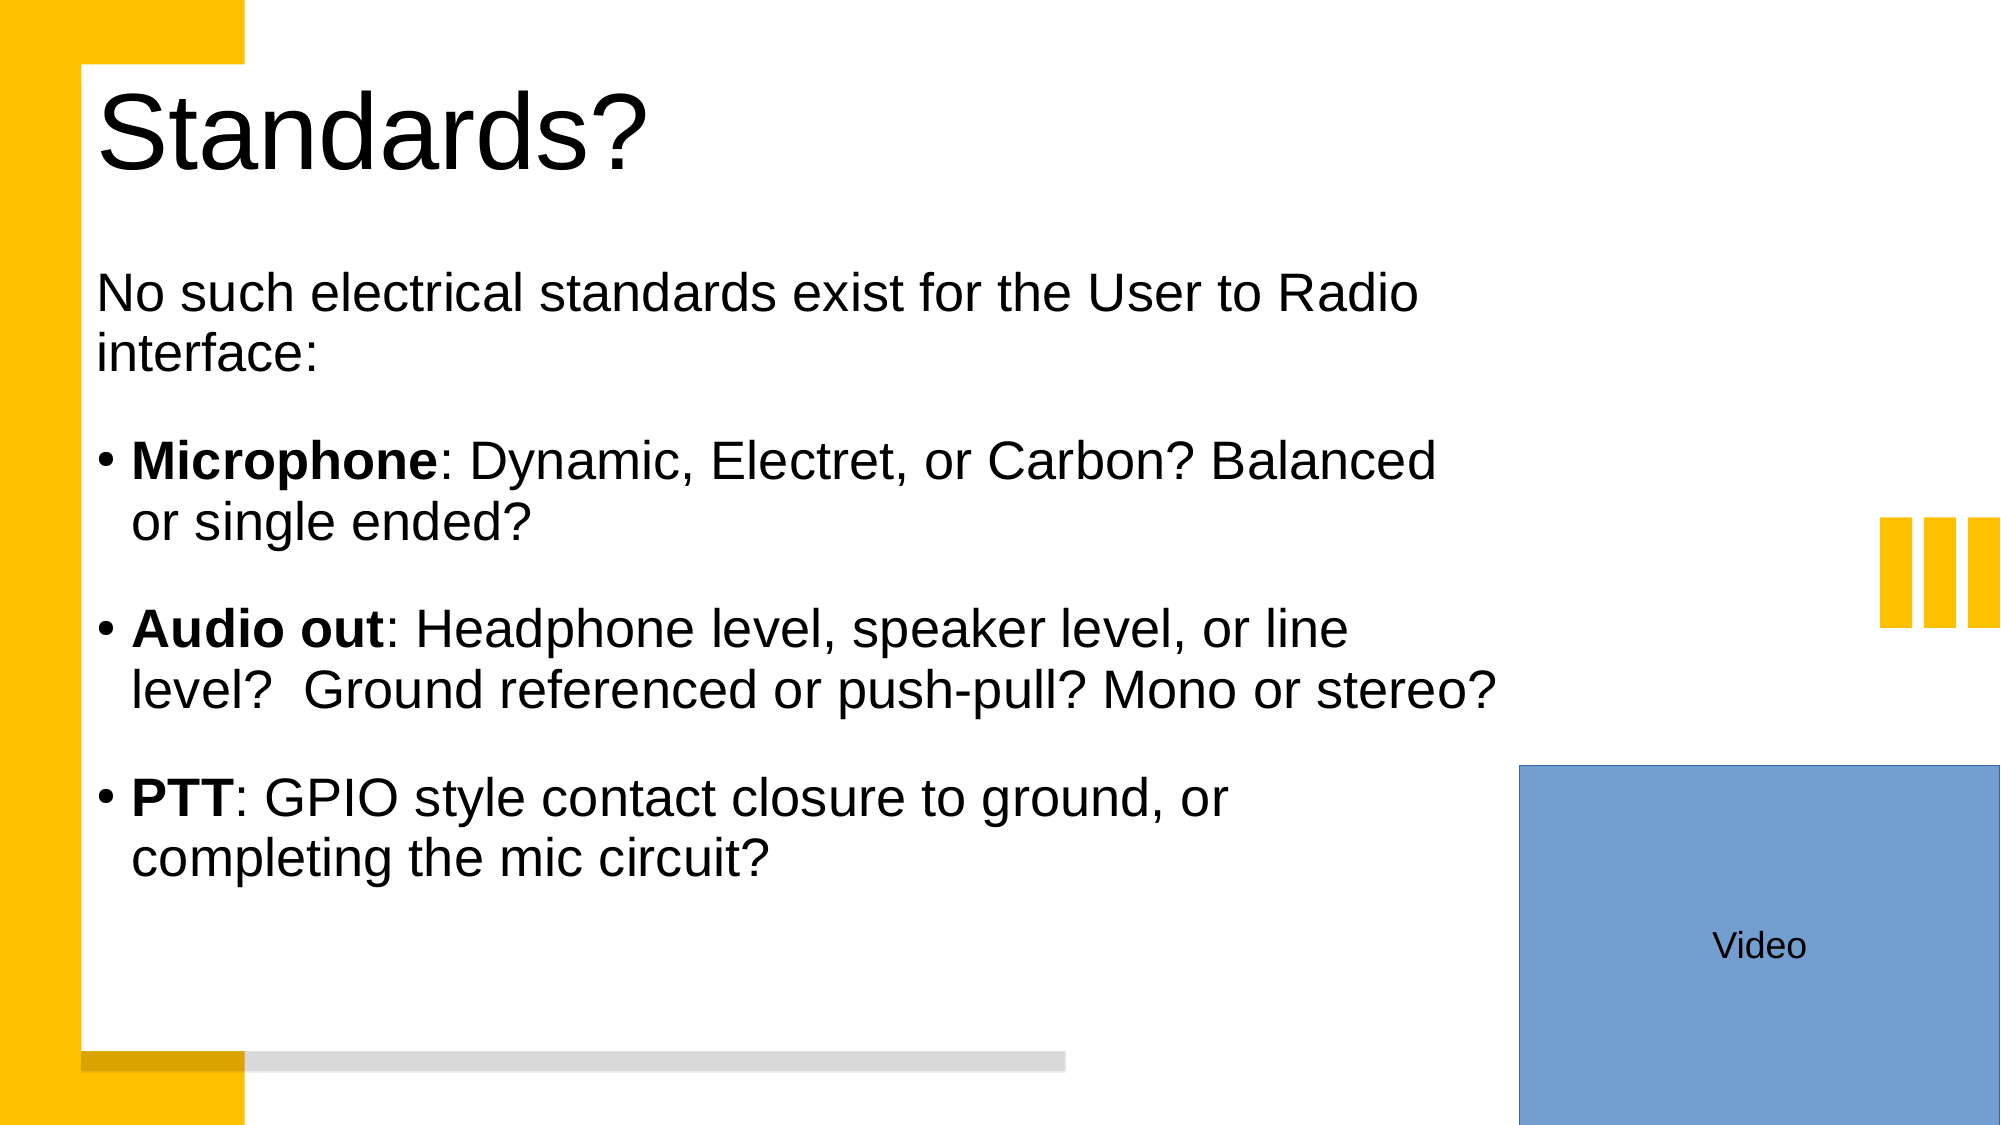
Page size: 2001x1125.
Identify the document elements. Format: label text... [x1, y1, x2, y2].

text_box [0, 0, 2000, 1125]
text_box No such electrical standards exist for the User to Radio interface: Microphone: Dynamic, Electret, or Carbon? Balanced or single ended? Audio out: Headphone level, speaker level, or line level? Ground referenced or push-pull? Mono or stereo? PTT: GPIO style contact closure to ground, or completing the mic circuit? [81, 254, 1516, 1036]
text_box Video [1519, 765, 2000, 1125]
text_box Standards? [81, 64, 1921, 201]
